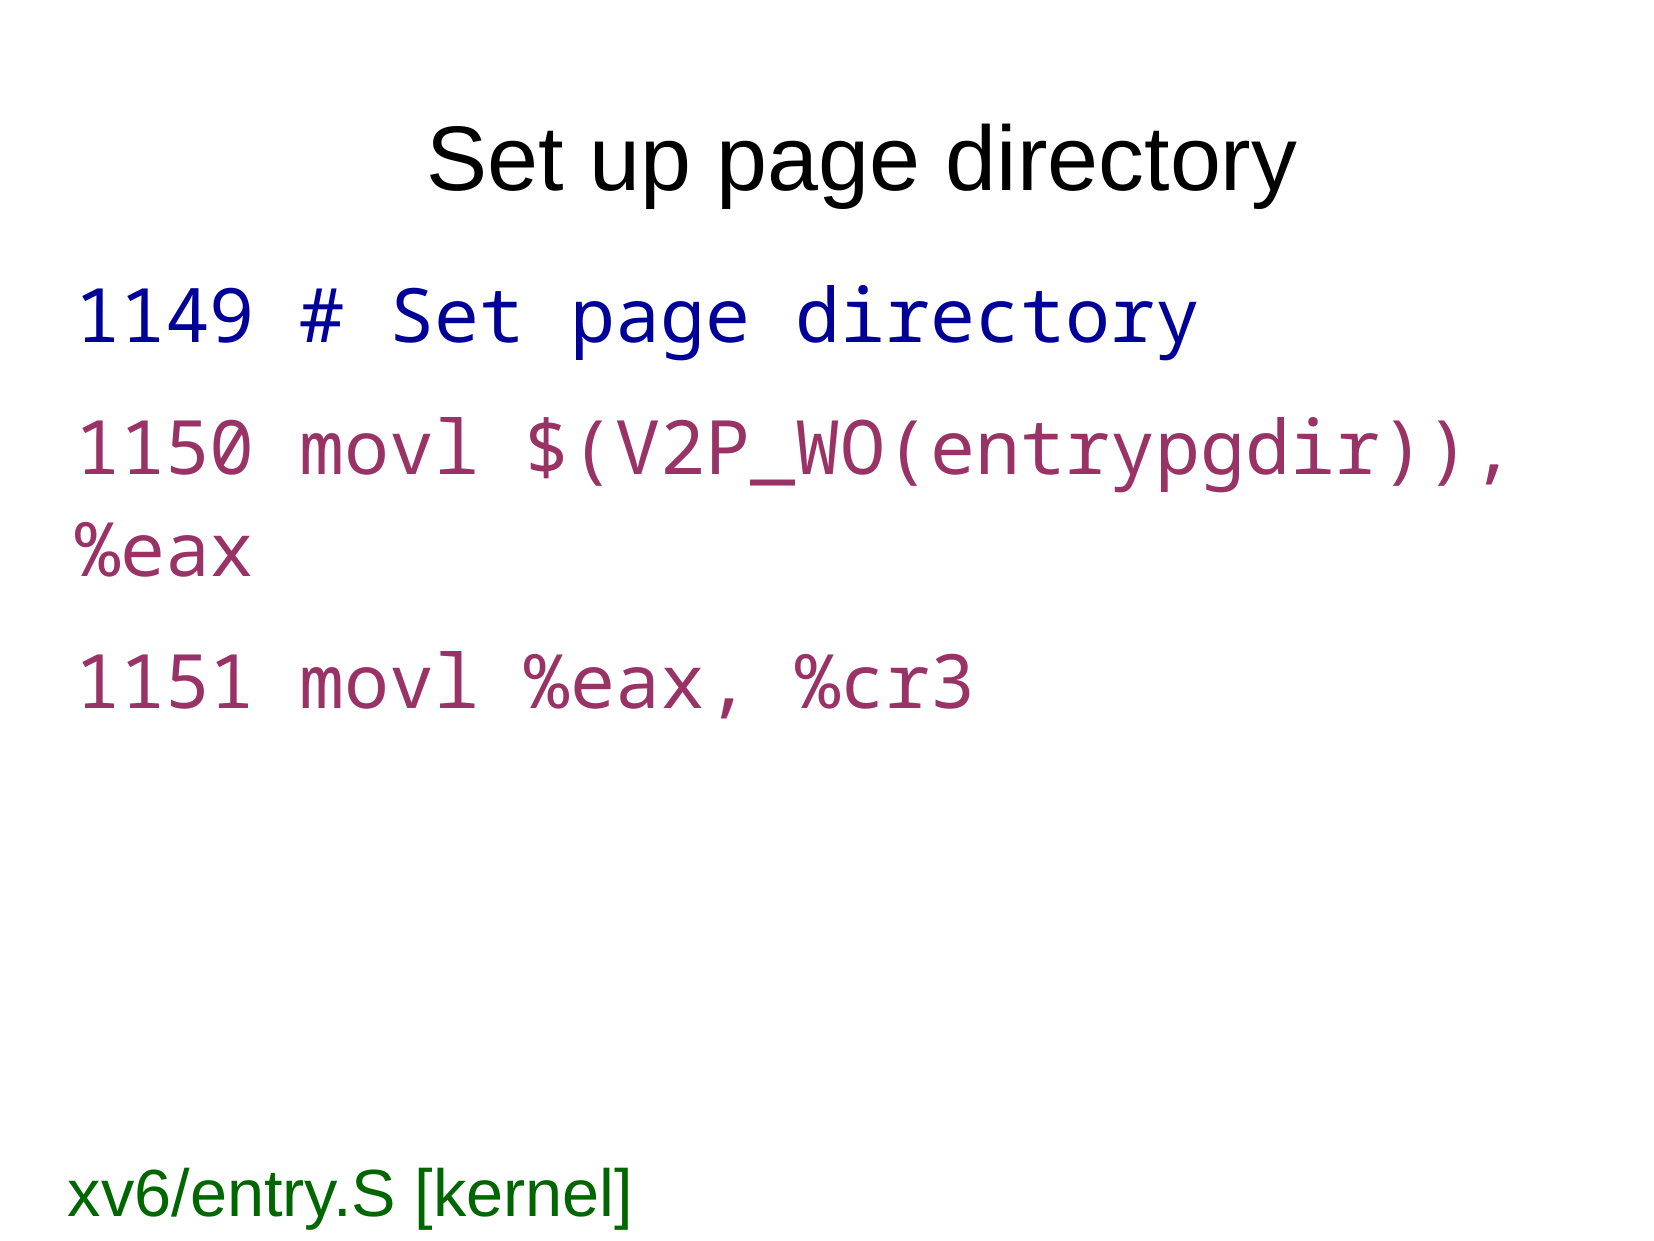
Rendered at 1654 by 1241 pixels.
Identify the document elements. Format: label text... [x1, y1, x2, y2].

title Set up page directory [300, 55, 1426, 263]
list 1149 # Set page directory 1150 movl $(V2P_WO(entrypgdir)), %eax 1151 movl %eax, %cr3 [75, 262, 1564, 1088]
text_box xv6/entry.S [kernel] [53, 1148, 676, 1238]
